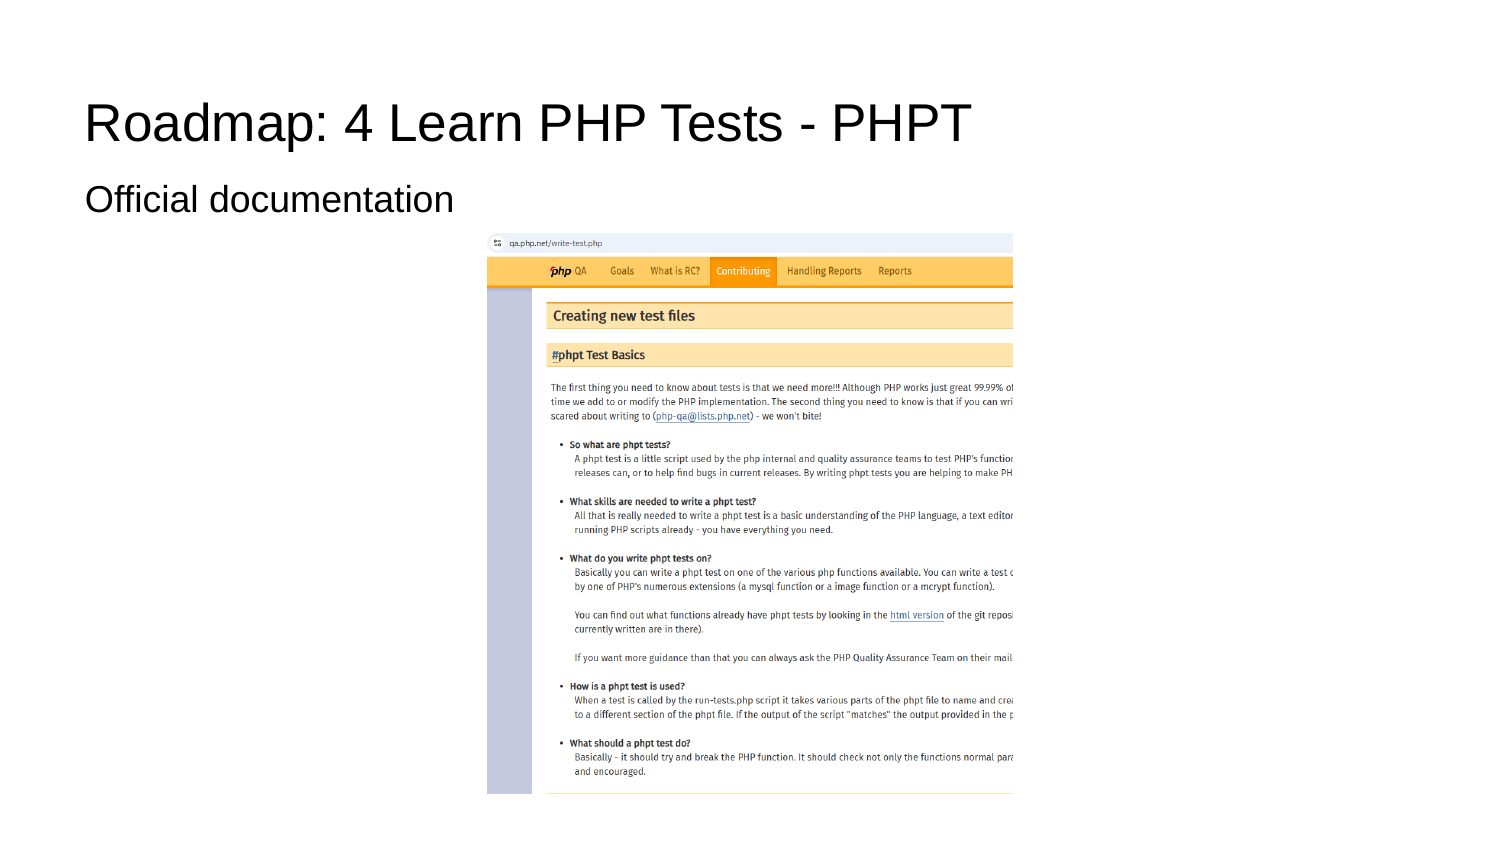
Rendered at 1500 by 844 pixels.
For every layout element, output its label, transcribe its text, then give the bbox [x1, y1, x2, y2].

title Roadmap: 4 Learn PHP Tests - PHPT [69, 72, 1468, 160]
picture [487, 232, 1013, 794]
title Official documentation [69, 160, 1468, 233]
